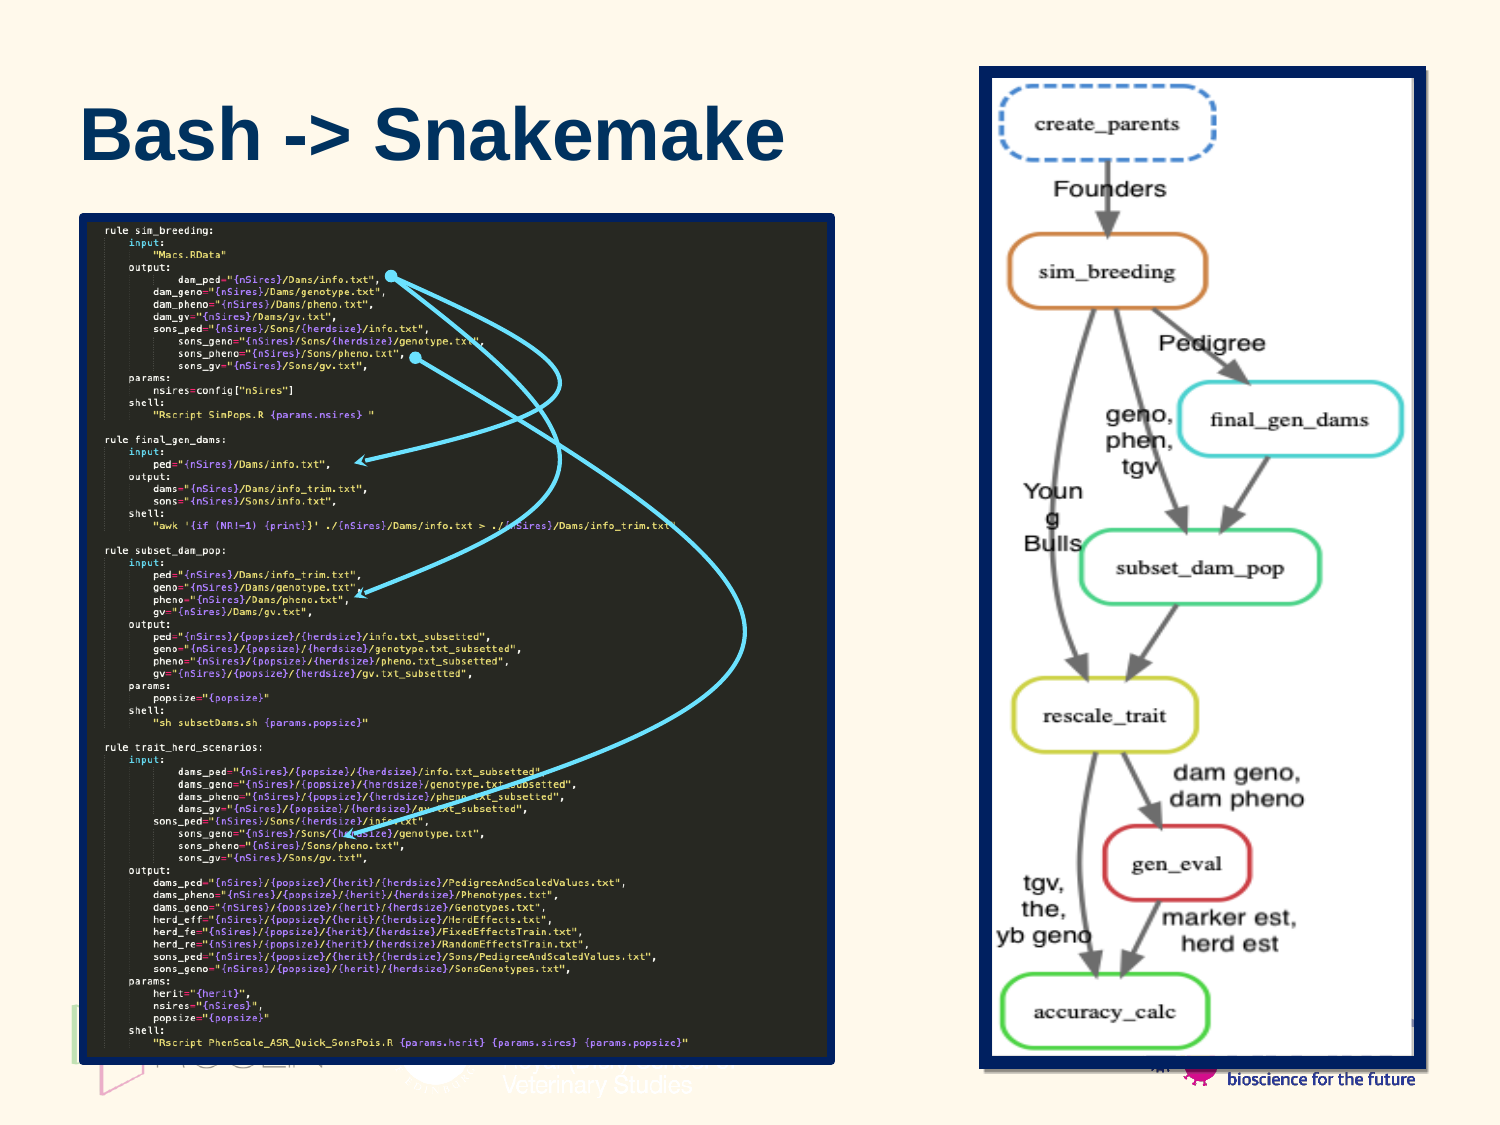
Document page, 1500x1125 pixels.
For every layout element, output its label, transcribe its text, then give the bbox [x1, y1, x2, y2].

title Bash -> Snakemake [64, 78, 979, 185]
picture [1137, 1074, 1416, 1092]
picture [86, 221, 827, 1057]
picture [64, 969, 336, 1118]
picture [991, 78, 1414, 1057]
